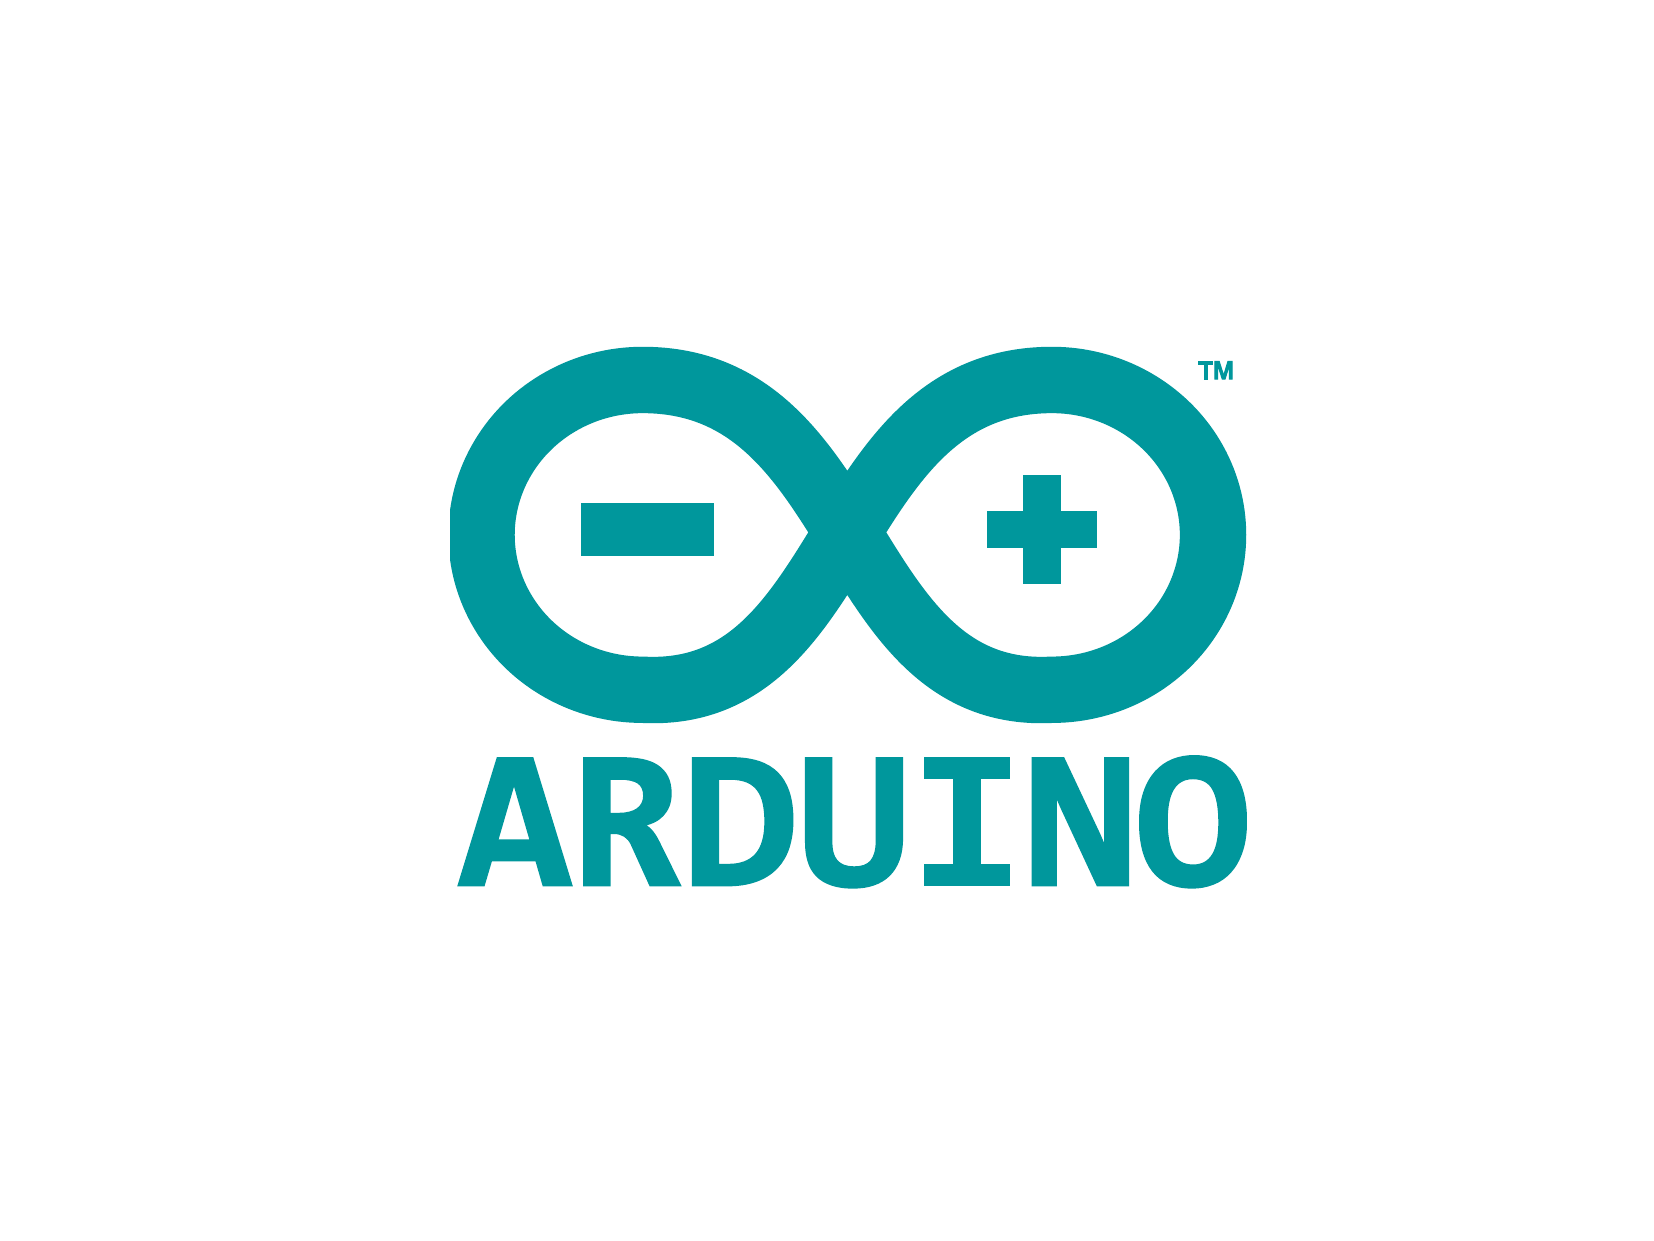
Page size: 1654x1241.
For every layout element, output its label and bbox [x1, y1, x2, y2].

picture [450, 346, 1247, 889]
